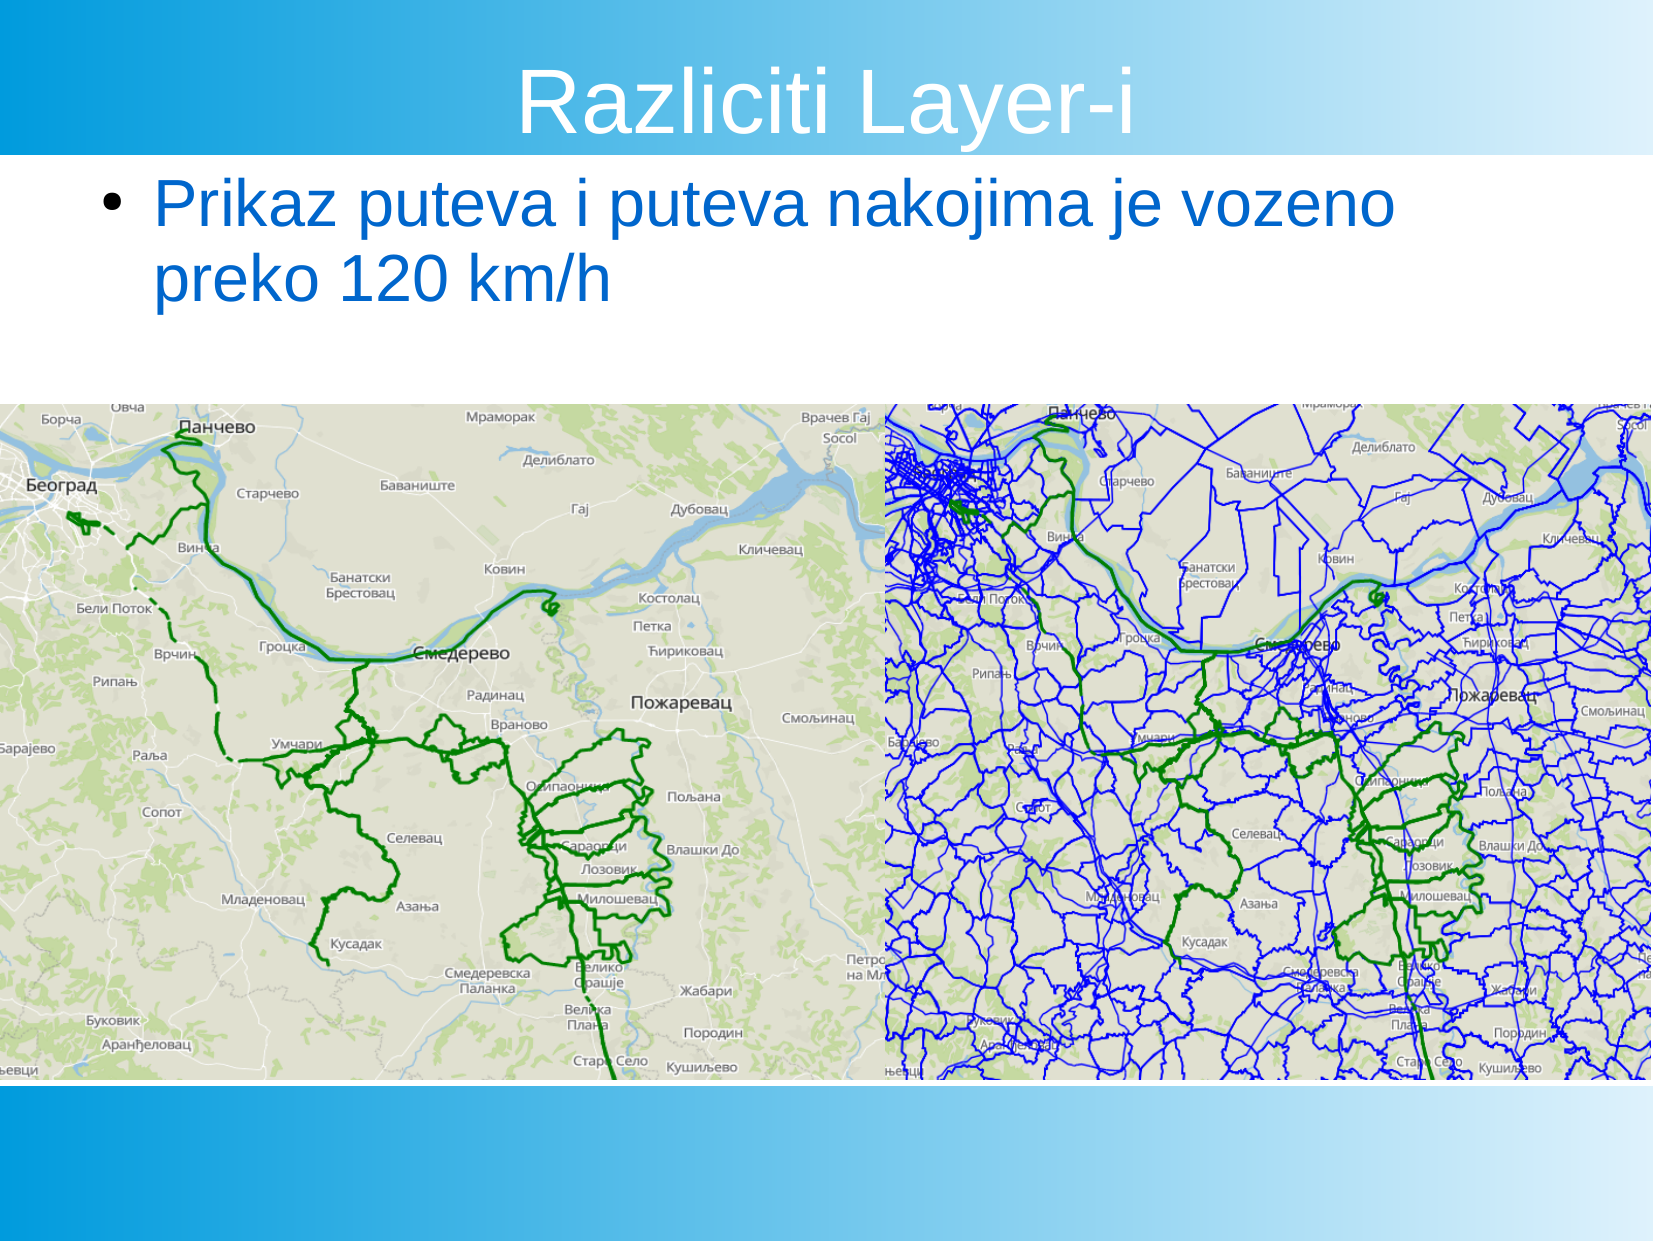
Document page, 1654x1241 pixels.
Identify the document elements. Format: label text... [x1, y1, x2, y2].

picture [0, 404, 1651, 1081]
title Razliciti Layer-i [82, 49, 1571, 155]
list Prikaz puteva i puteva nakojima je vozeno preko 120 km/h [82, 165, 1571, 404]
